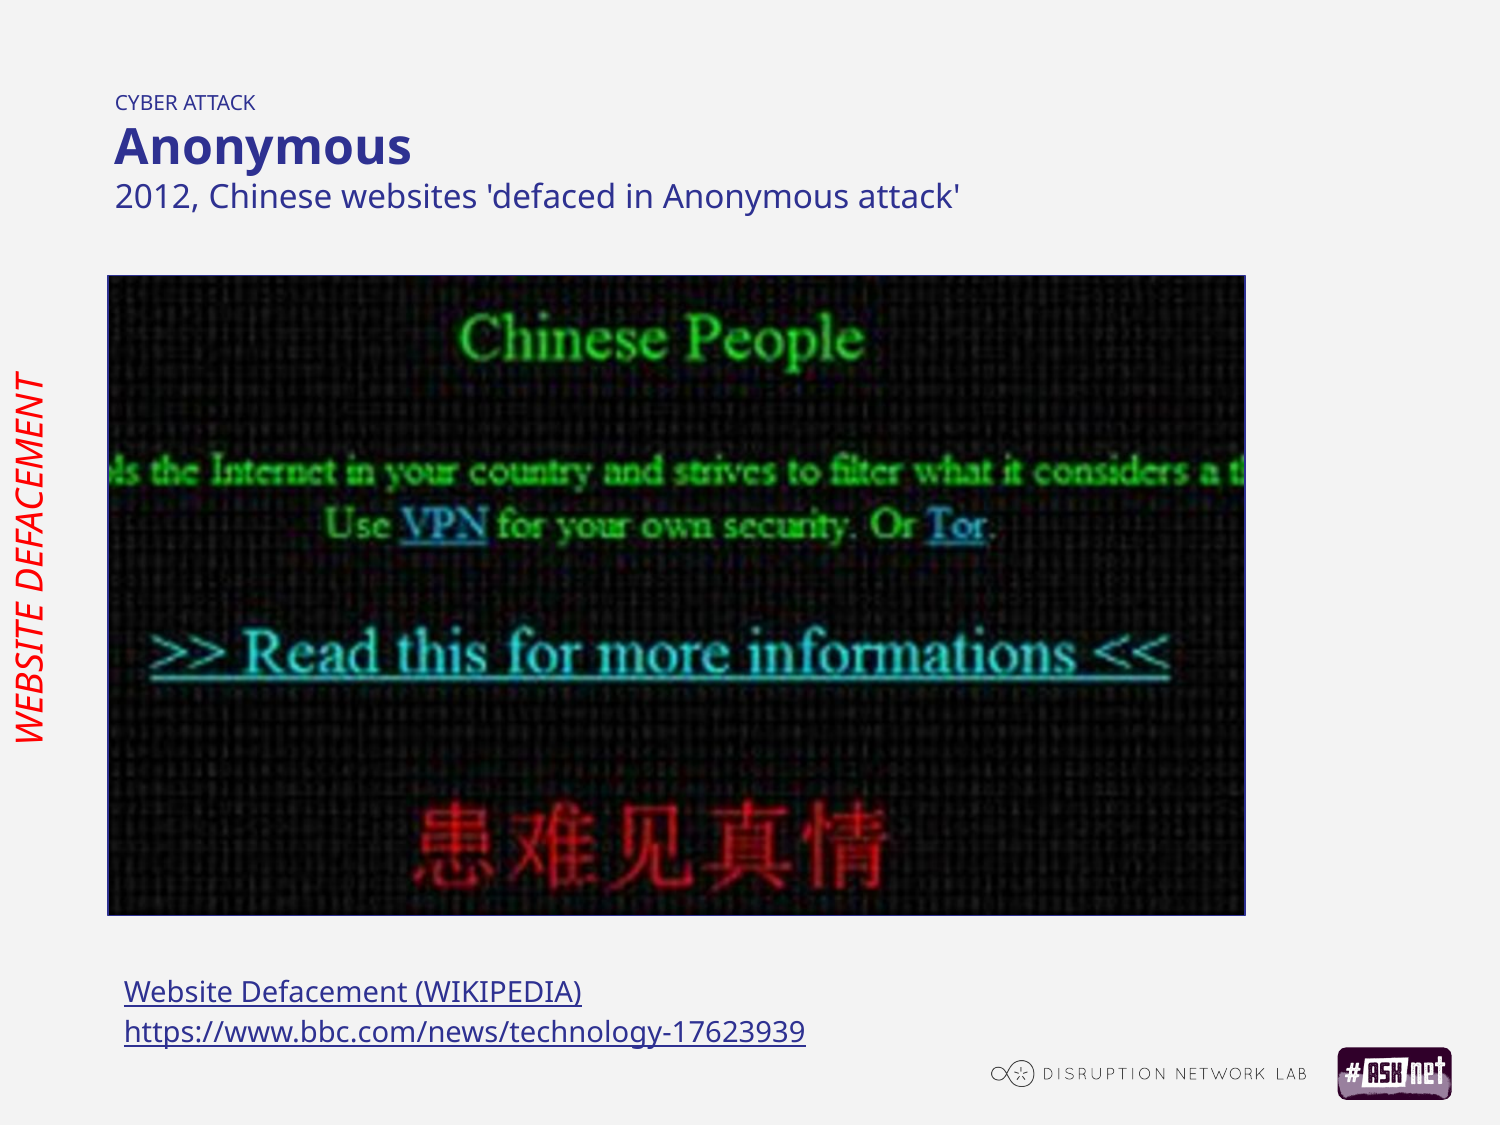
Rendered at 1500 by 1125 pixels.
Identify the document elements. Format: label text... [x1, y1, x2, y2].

picture [108, 276, 1245, 915]
text_box CYBER ATTACK Anonymous 2012, Chinese websites 'defaced in Anonymous attack' [99, 75, 1425, 160]
text_box WEBSITE DEFACEMENT [0, 0, 56, 1121]
picture [991, 1060, 1306, 1087]
text_box Website Defacement (WIKIPEDIA) https://www.bbc.com/news/technology-17623939 [108, 958, 1161, 1003]
picture [1337, 1047, 1452, 1100]
